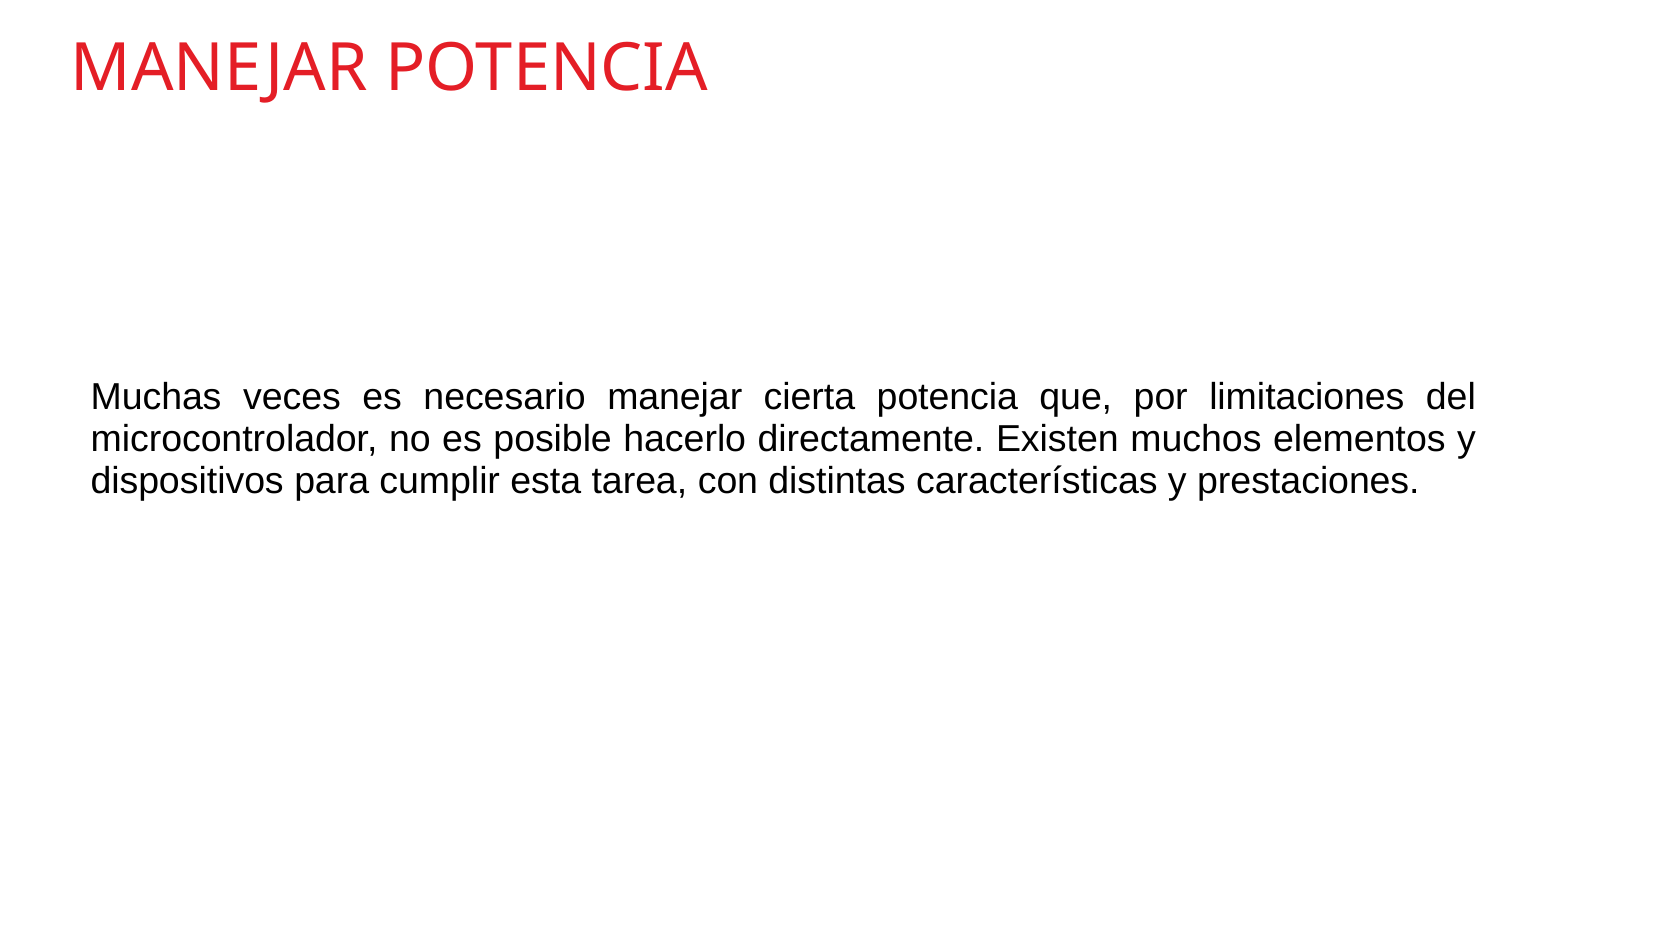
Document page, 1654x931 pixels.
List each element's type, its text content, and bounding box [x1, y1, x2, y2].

title MANEJAR POTENCIA [70, 11, 1347, 118]
text_box Muchas veces es necesario manejar cierta potencia que, por limitaciones del microcontrolador, no es posible hacerlo directamente. Existen muchos elementos y dispositivos para cumplir esta tarea, con distintas características y prestaciones. [75, 367, 1578, 509]
